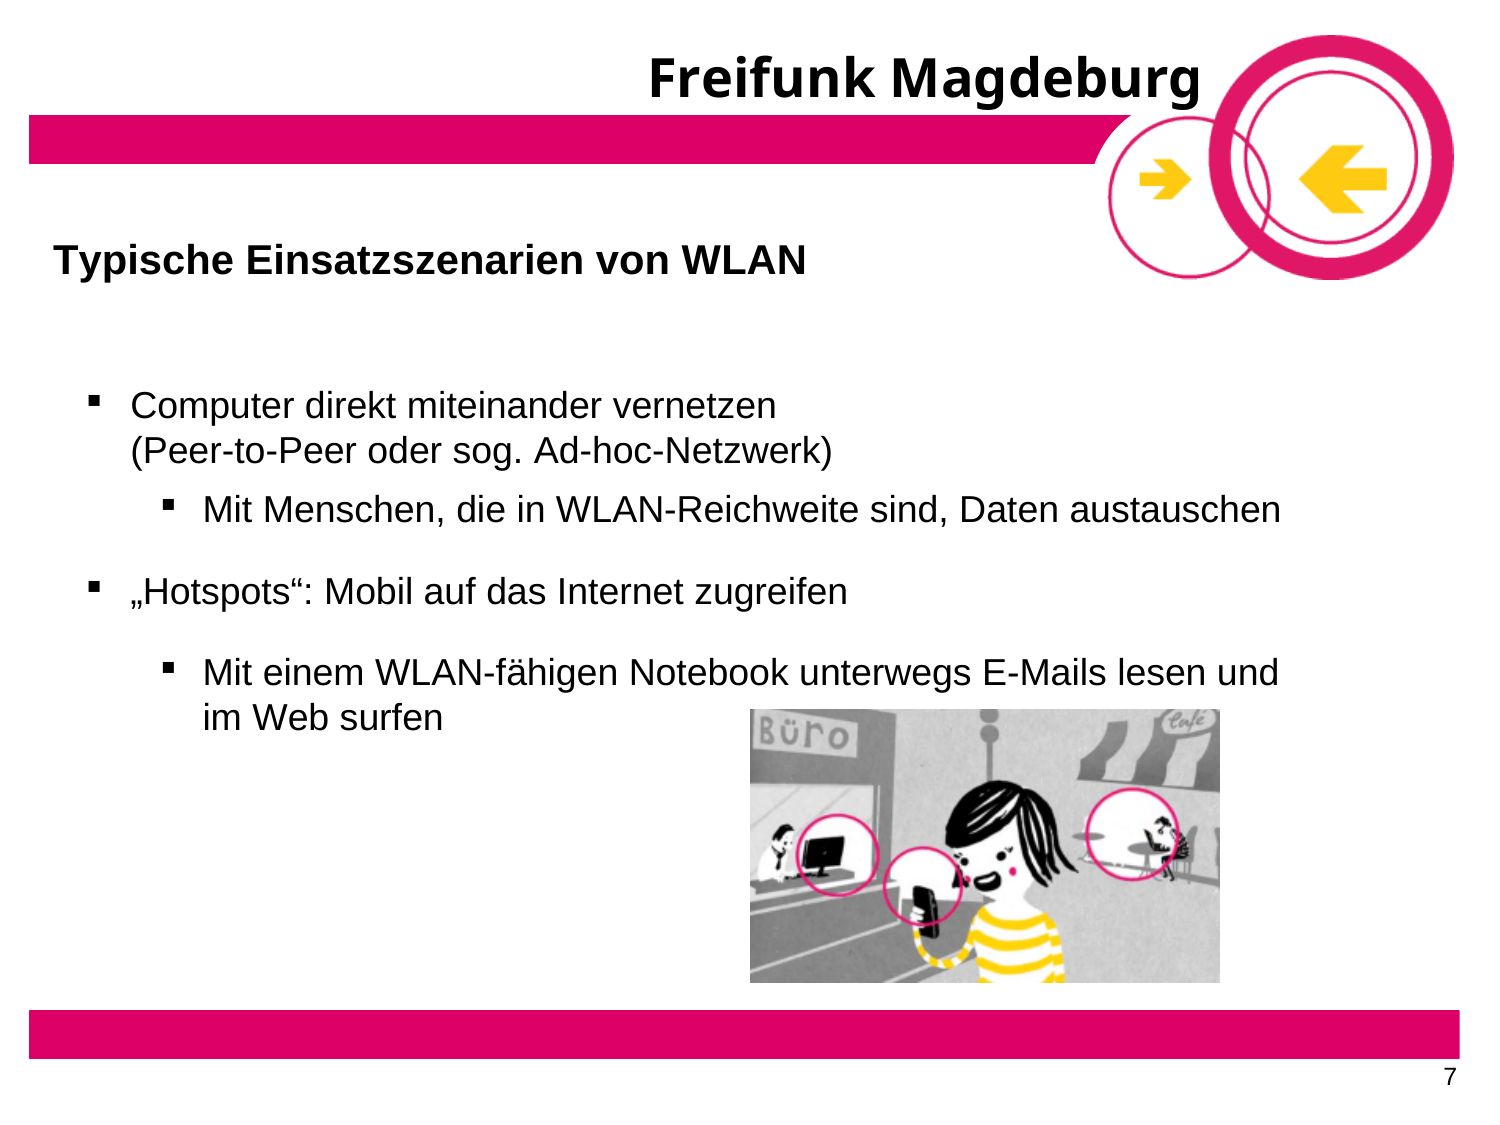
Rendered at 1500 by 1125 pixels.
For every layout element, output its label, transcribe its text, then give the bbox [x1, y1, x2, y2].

picture [750, 709, 1220, 983]
picture [1107, 35, 1454, 280]
text_box Typische Einsatzszenarien von WLAN [53, 233, 1046, 313]
text_box Computer direkt miteinander vernetzen (Peer-to-Peer oder sog. Ad-hoc-Netzwerk) Mit Menschen, die in WLAN-Reichweite sind, Daten austauschen „Hotspots“: Mobil auf das Internet zugreifen Mit einem WLAN-fähigen Notebook unterwegs E-Mails lesen und im Web surfen [56, 381, 1334, 1125]
